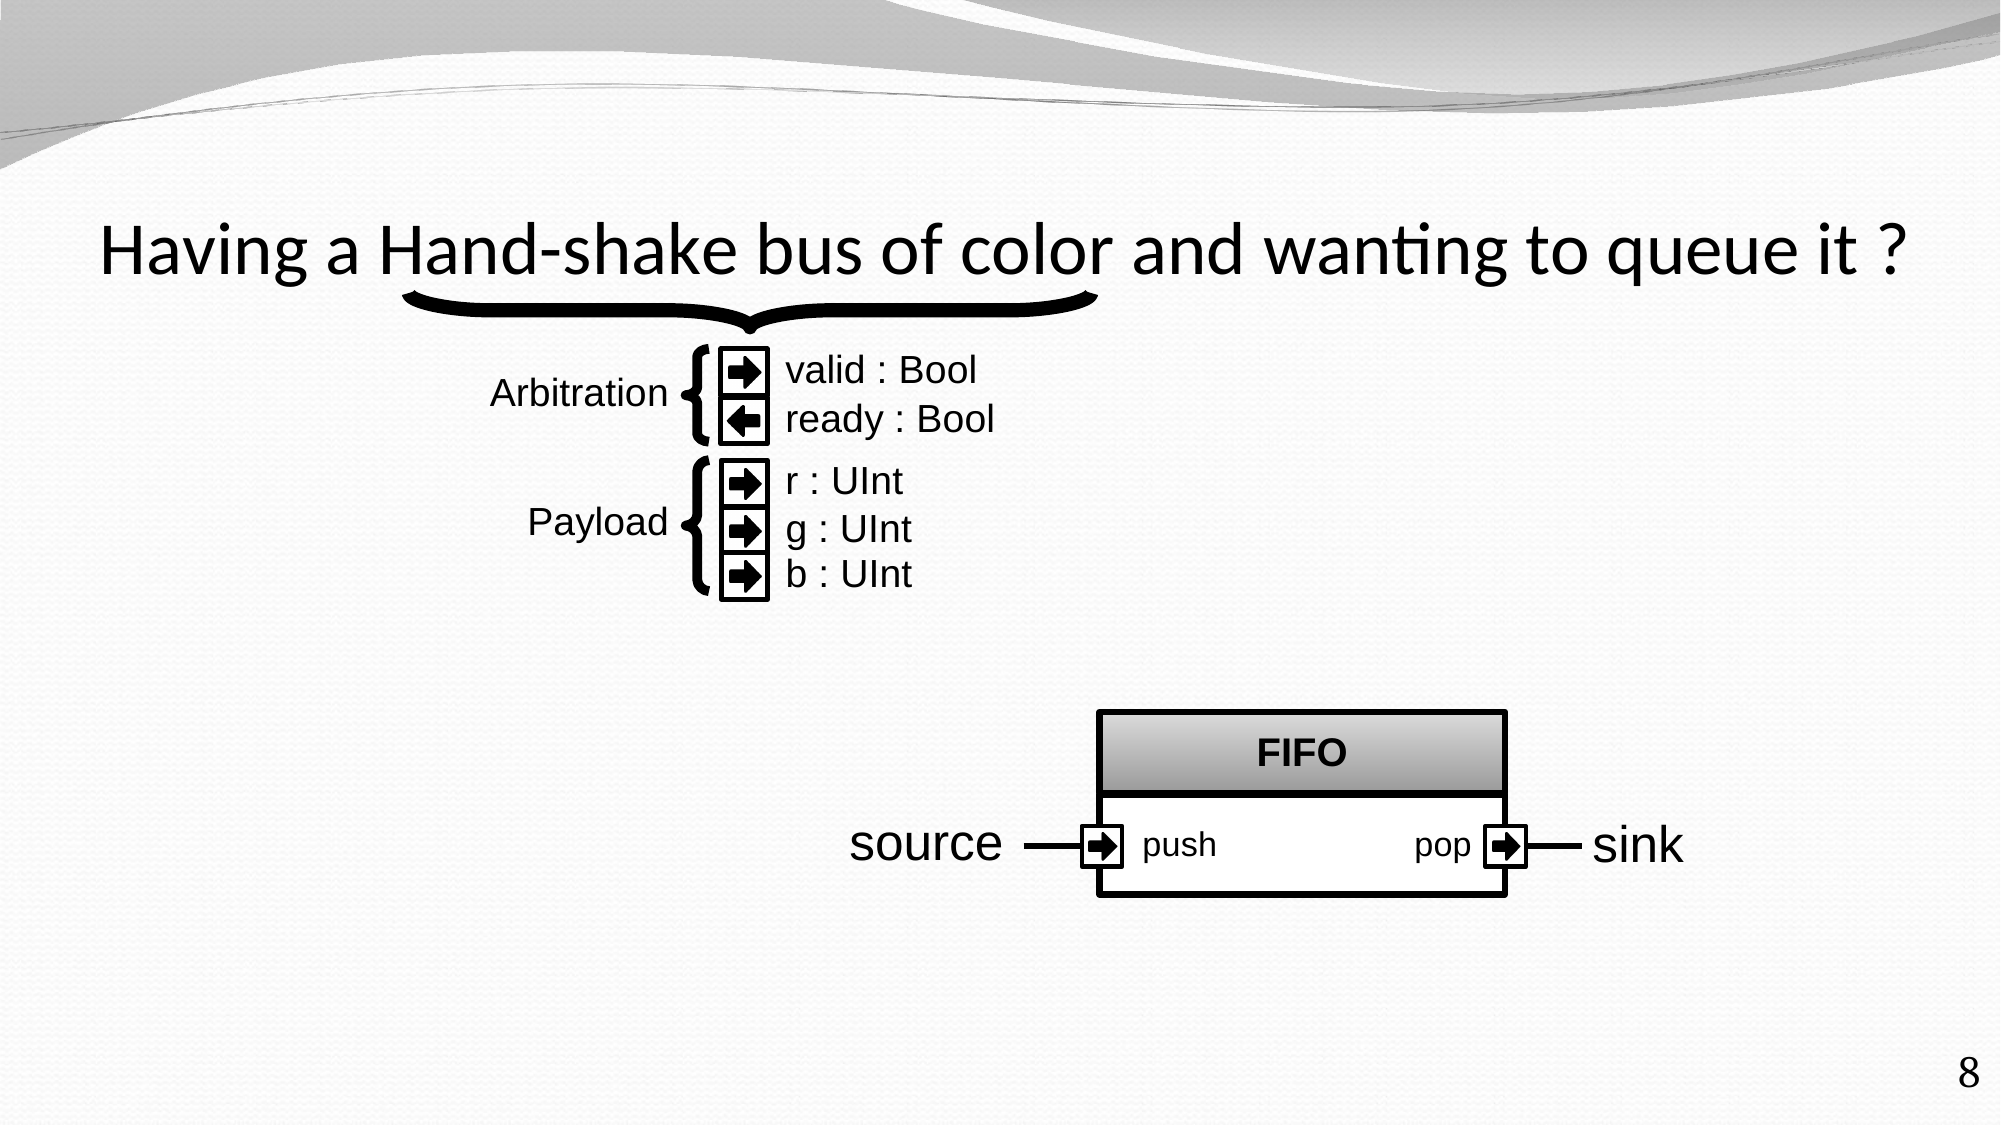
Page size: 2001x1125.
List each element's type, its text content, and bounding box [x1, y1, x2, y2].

title Having a Hand-shake bus of color and wanting to queue it ? [99, 101, 1985, 290]
picture [0, 0, 2001, 1125]
text_box <numéro> [1813, 1042, 1981, 1103]
